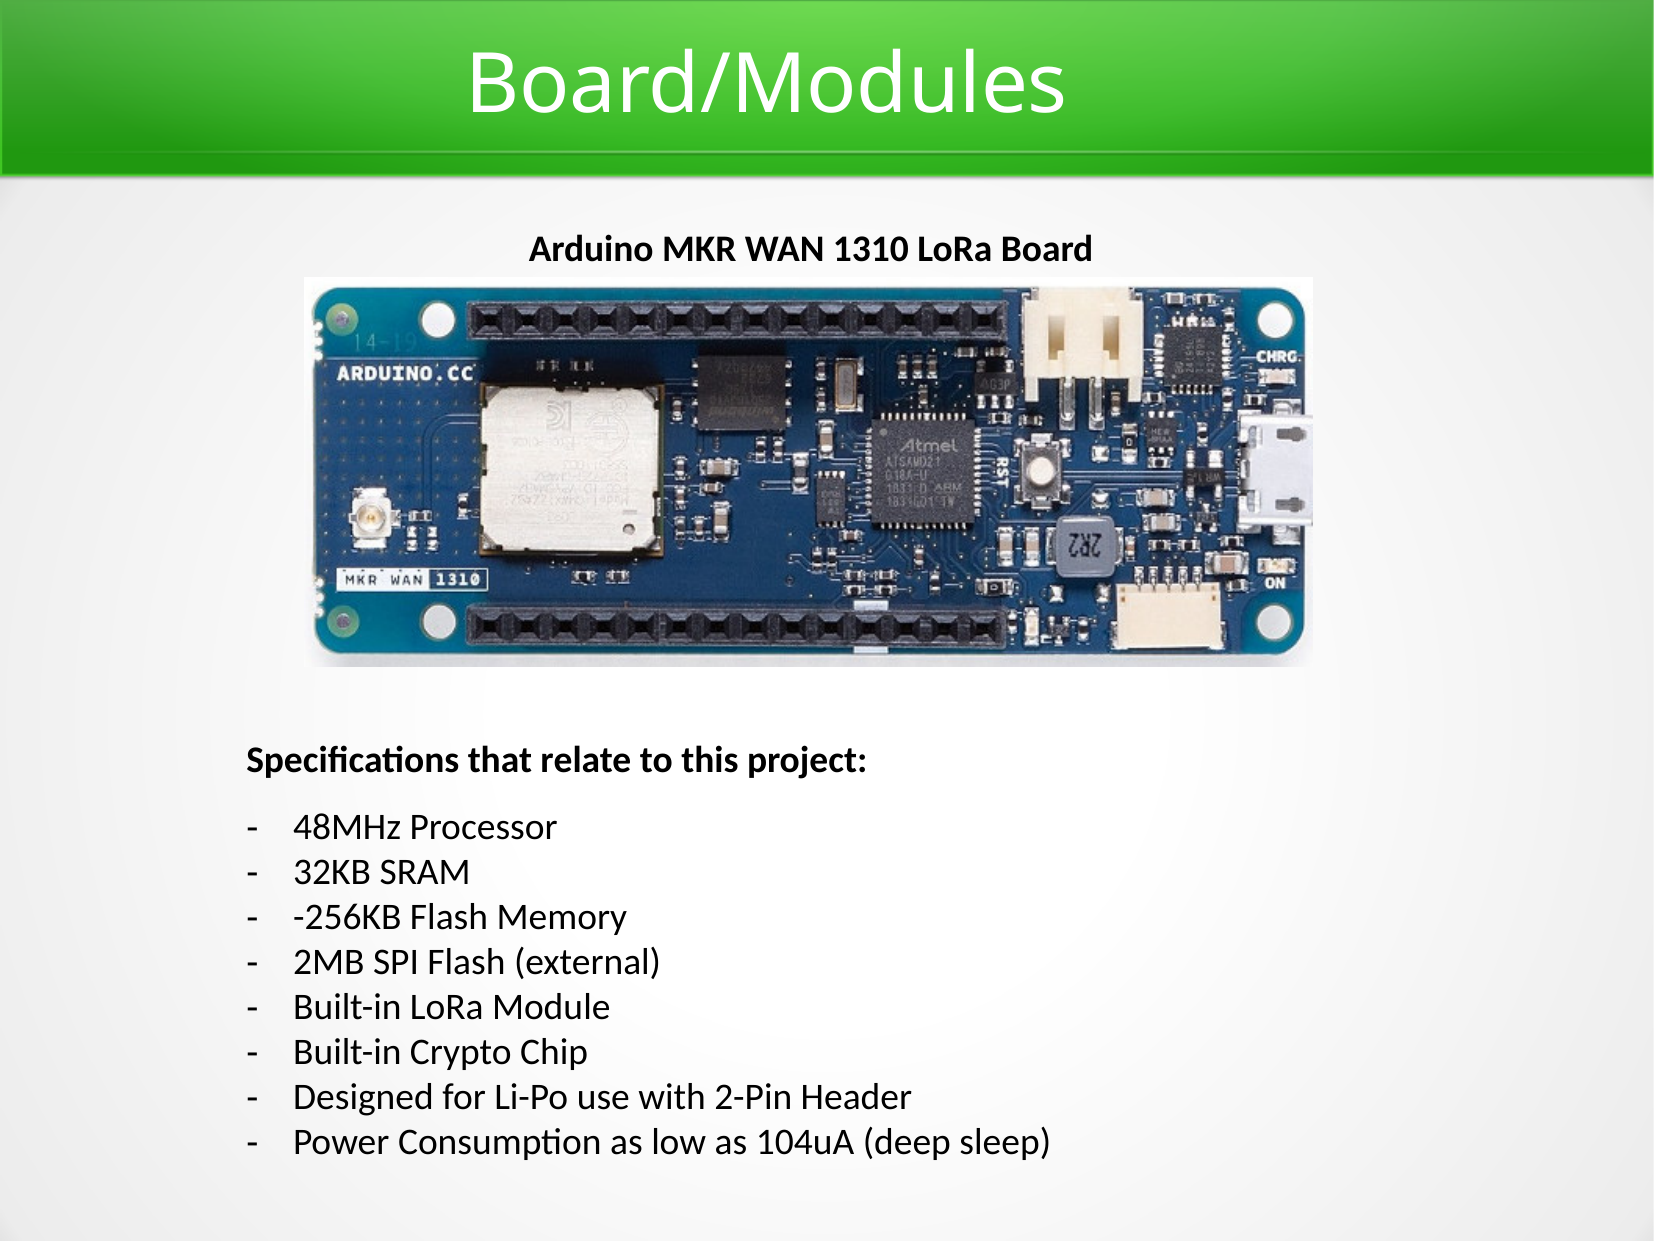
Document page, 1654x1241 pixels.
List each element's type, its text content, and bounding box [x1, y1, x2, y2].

text_box 48MHz Processor 32KB SRAM -256KB Flash Memory 2MB SPI Flash (external) Built-in LoRa Module Built-in Crypto Chip Designed for Li-Po use with 2-Pin Header Power Consumption as low as 104uA (deep sleep) [231, 794, 1119, 1241]
picture [0, 0, 1654, 1241]
text_box Board/Modules [450, 21, 1285, 151]
text_box Arduino MKR WAN 1310 LoRa Board [513, 216, 1140, 277]
text_box Specifications that relate to this project: [231, 727, 911, 794]
